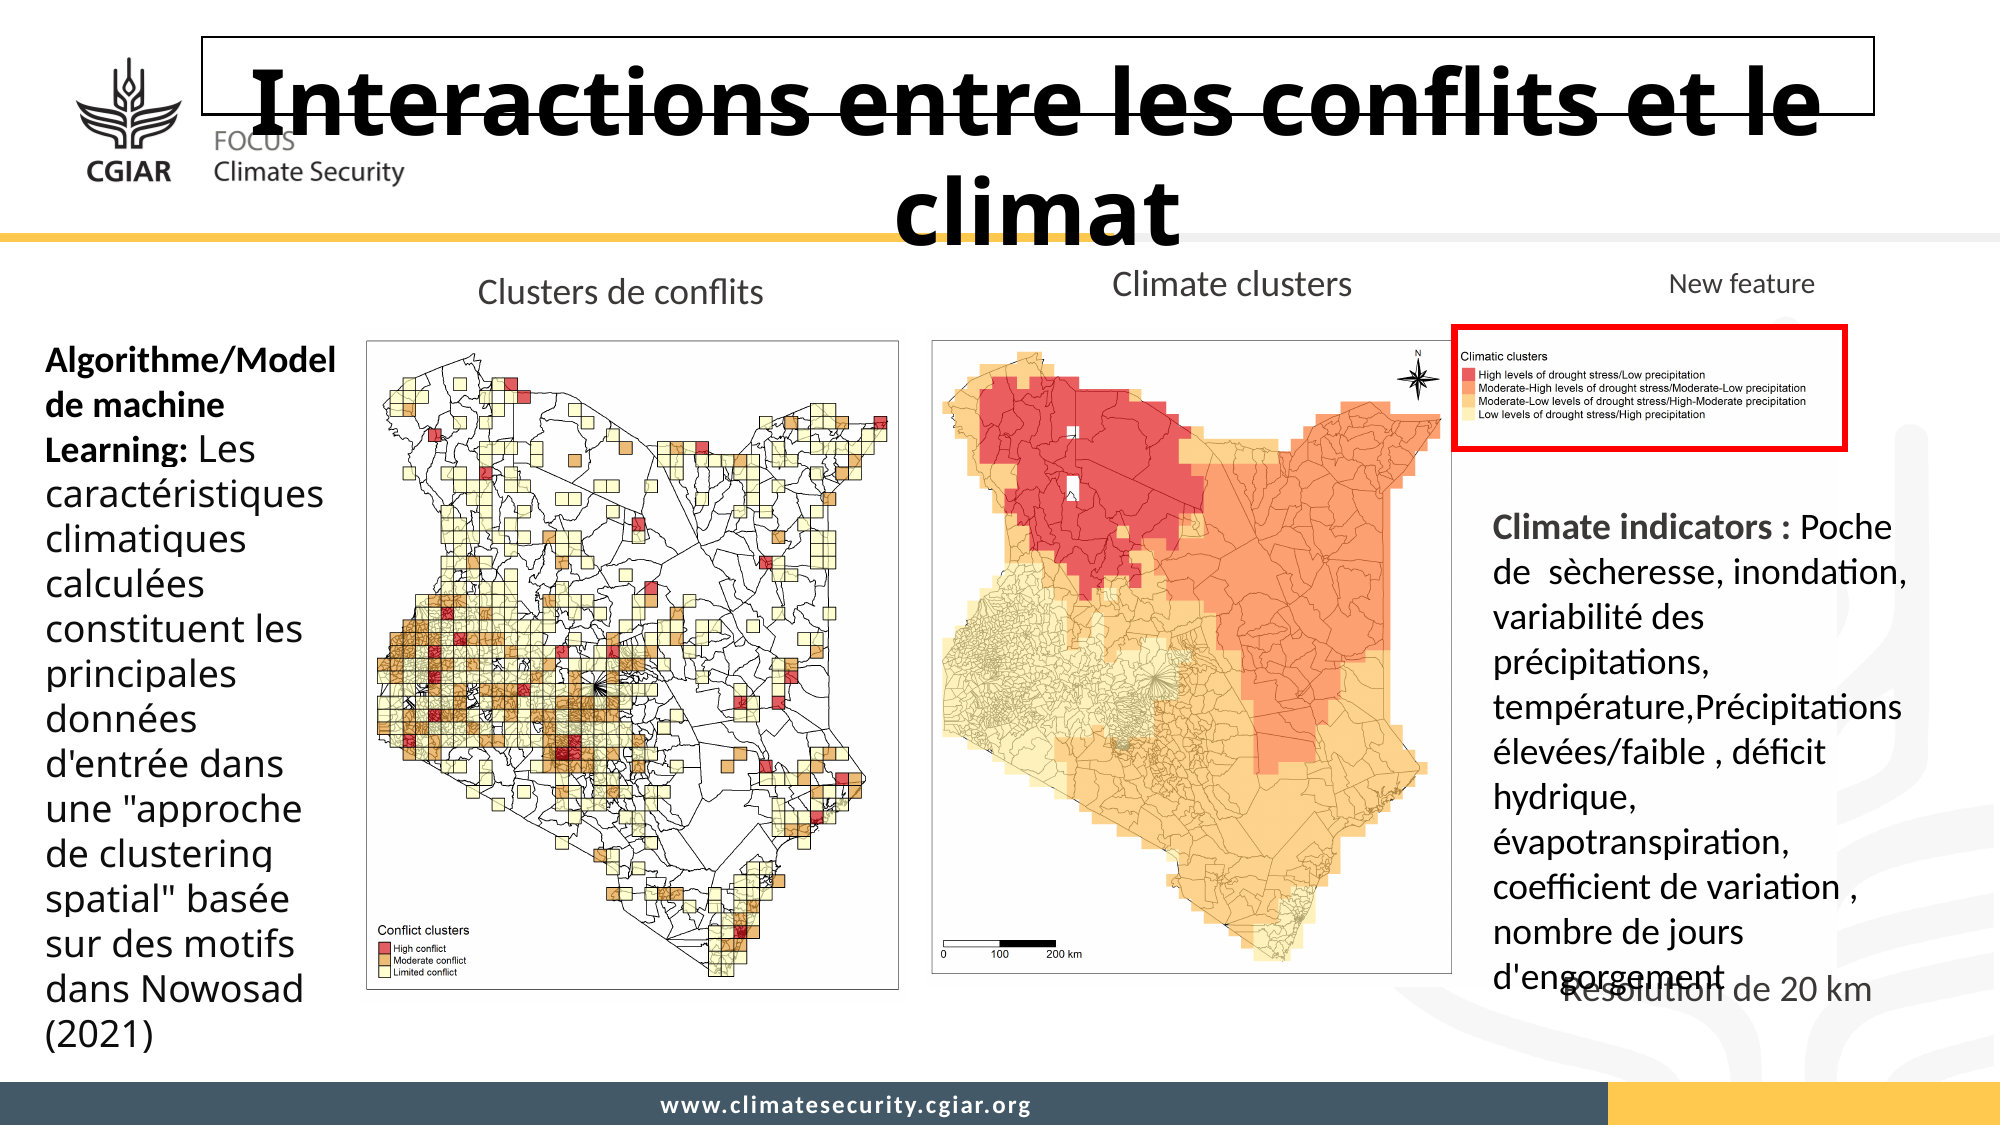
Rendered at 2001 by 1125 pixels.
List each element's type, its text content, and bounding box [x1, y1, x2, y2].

text_box Clusters de conflits [462, 259, 783, 321]
picture [1458, 330, 1838, 446]
picture [924, 327, 1838, 987]
text_box New feature [1653, 256, 1870, 307]
text_box Interactions entre les conflits et le climat [202, 37, 1874, 115]
text_box Climate indicators : Poche de sècheresse, inondation, variabilité des précipitations, température,Précipitations élevées/faible , déficit hydrique, évapotranspiration, coefficient de variation , nombre de jours d'engorgement [1477, 494, 1938, 1055]
text_box Climate clusters [1097, 251, 1371, 312]
picture [360, 327, 905, 1003]
text_box Algorithme/Model de machine Learning: Les caractéristiques climatiques calculées constituent les principales données d'entrée dans une "approche de clustering spatial" basée sur des motifs dans Nowosad (2021) [30, 327, 360, 1070]
